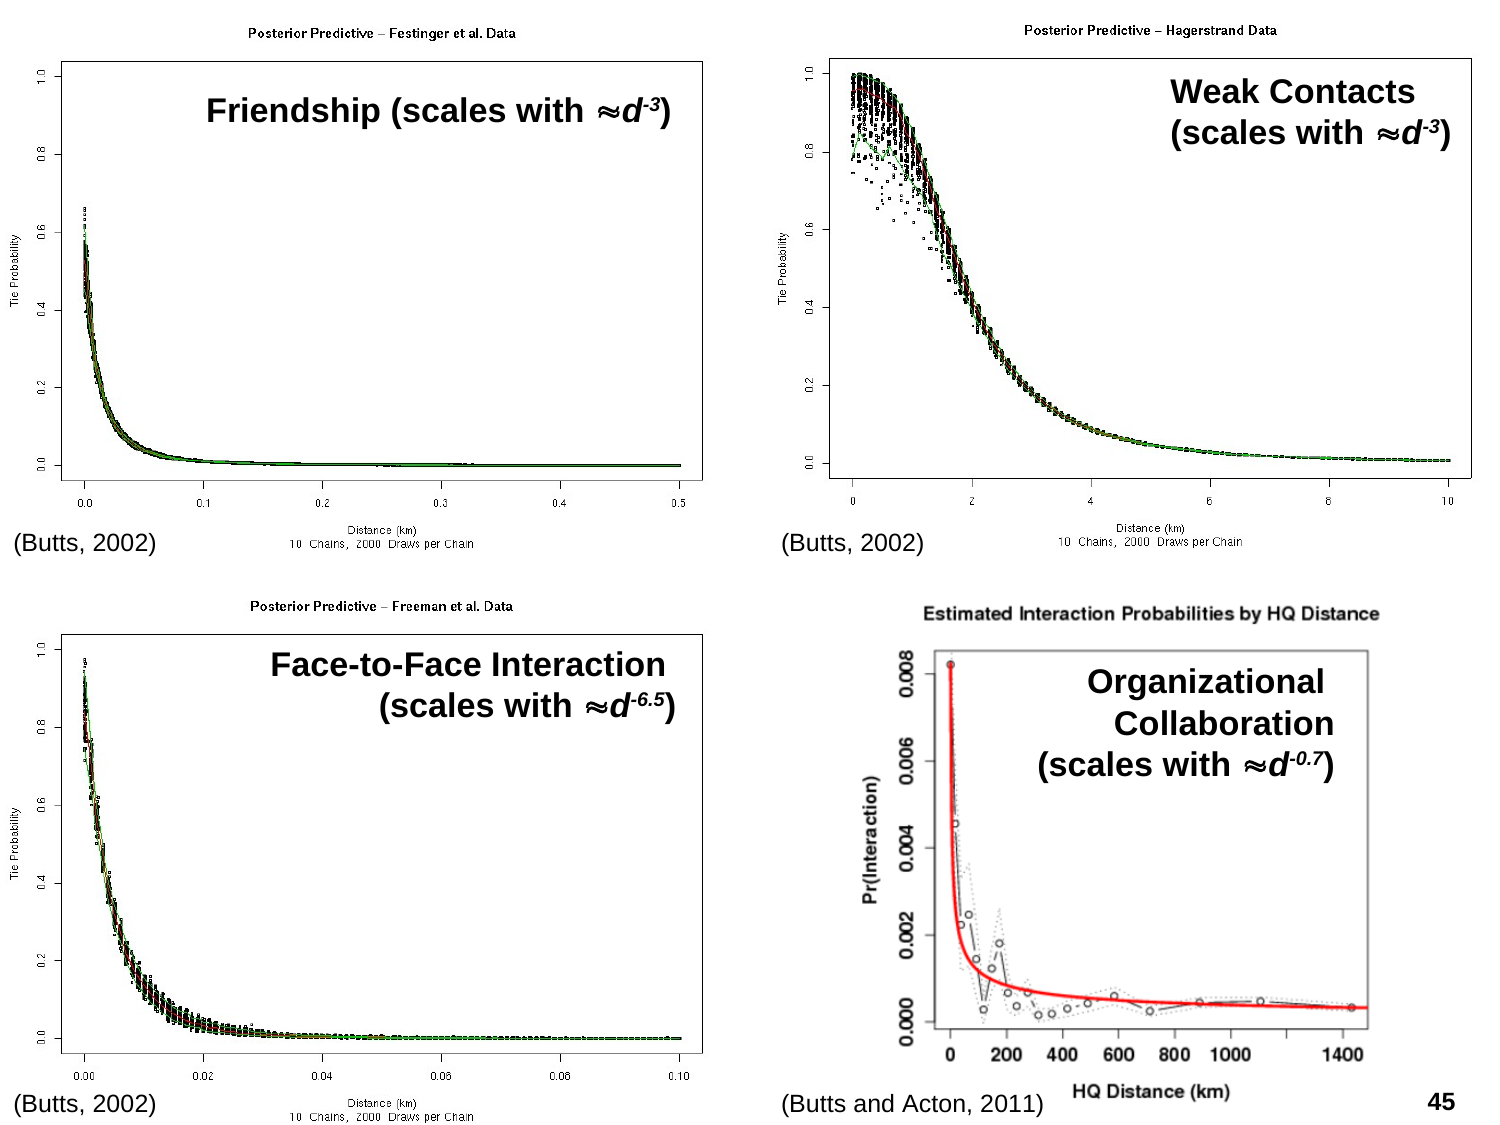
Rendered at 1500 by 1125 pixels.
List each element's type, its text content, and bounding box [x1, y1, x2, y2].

text_box (Butts and Acton, 2011) [781, 1087, 1046, 1116]
picture [5, 5, 731, 550]
picture [773, 2, 1500, 548]
text_box Organizational Collaboration (scales with d-0.7) [1037, 659, 1363, 788]
text_box (Butts, 2002) [13, 526, 158, 555]
text_box (Butts, 2002) [781, 526, 925, 555]
text_box (Butts, 2002) [13, 1087, 158, 1116]
text_box Friendship (scales with d-3) [206, 88, 700, 140]
text_box Face-to-Face Interaction (scales with d-6.5) [270, 642, 700, 733]
picture [5, 578, 731, 1123]
picture [860, 576, 1406, 1122]
text_box Weak Contacts (scales with d-3) [1170, 69, 1480, 159]
